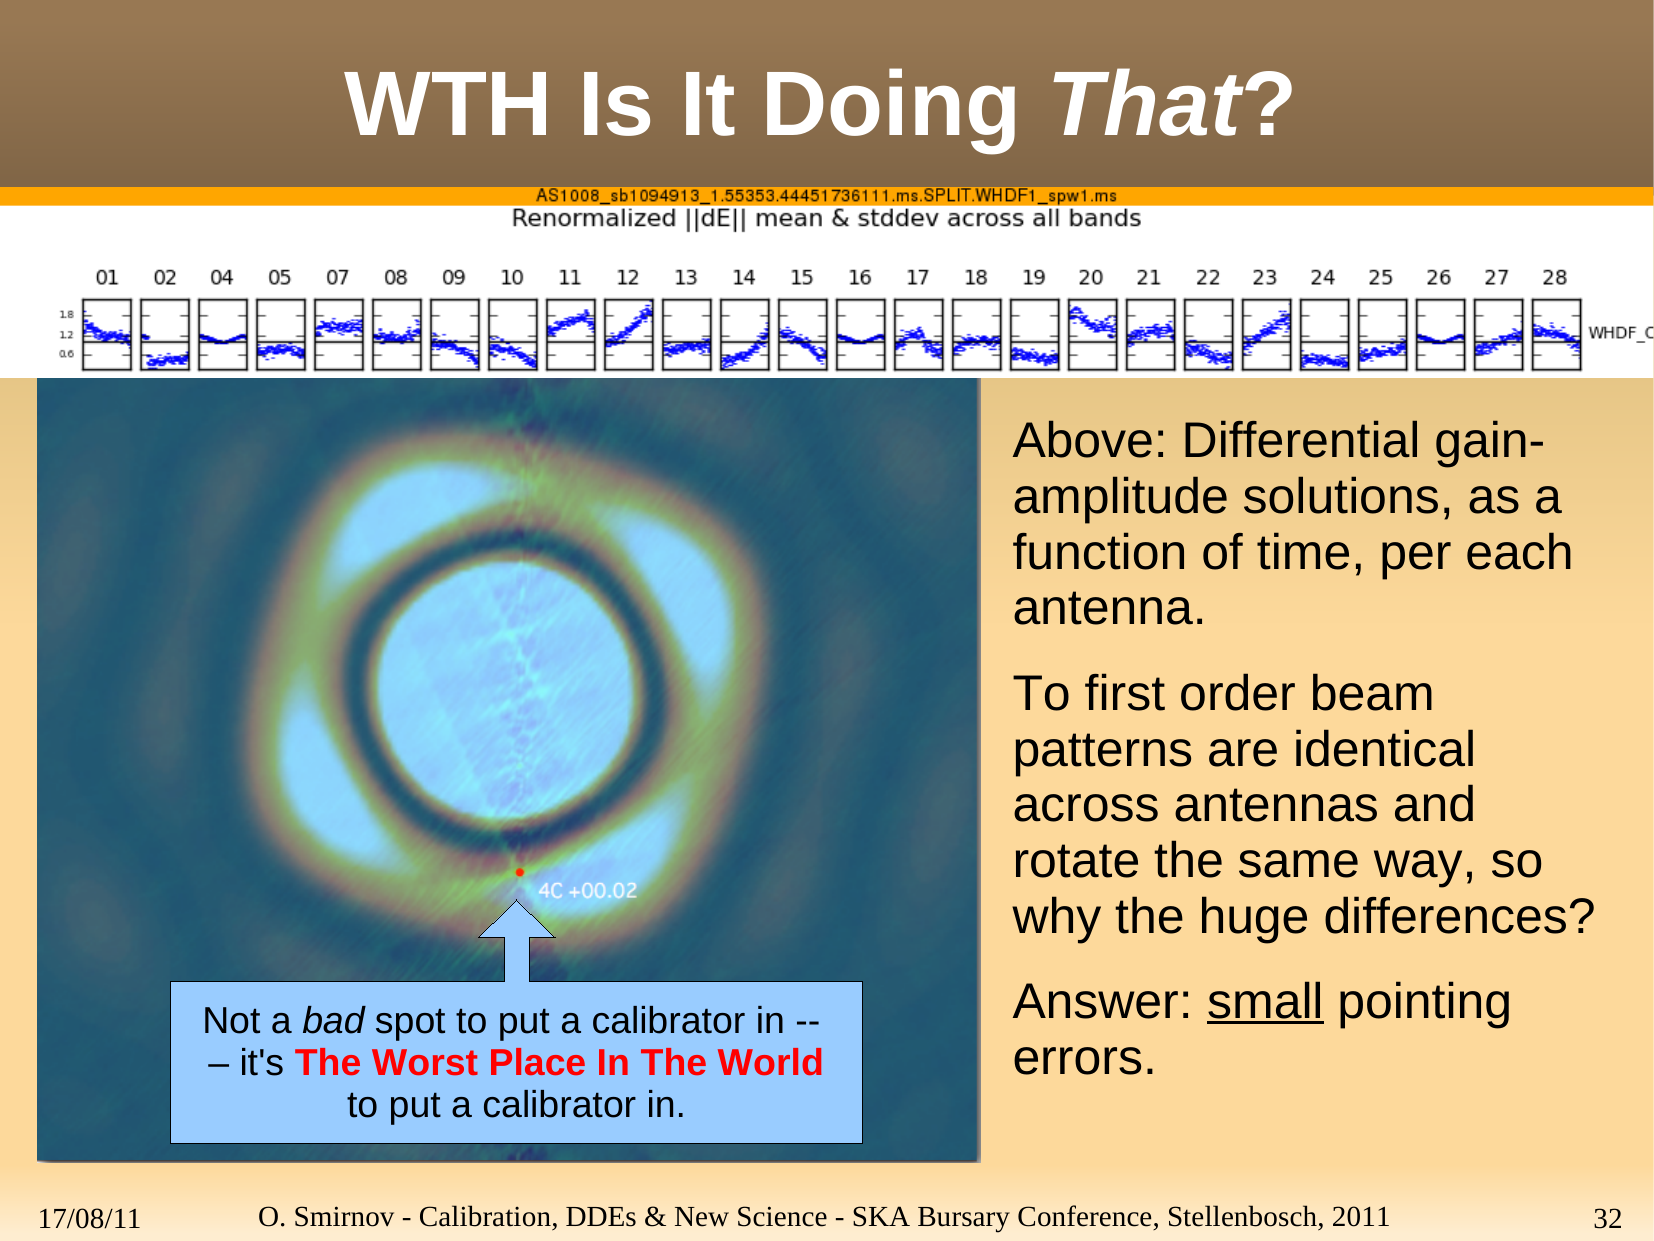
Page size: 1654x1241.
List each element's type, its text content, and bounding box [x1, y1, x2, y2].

text_box Not a bad spot to put a calibrator in -- – it's The Worst Place In The World to put a calibrator in. [170, 899, 863, 1144]
list Above: Differential gain-amplitude solutions, as a function of time, per each antenna. To first order beam patterns are identical across antennas and rotate the same way, so why the huge differences? Answer: small pointing errors. [1012, 412, 1601, 1104]
picture [0, 0, 1654, 1241]
title WTH Is It Doing That? [76, 7, 1565, 187]
